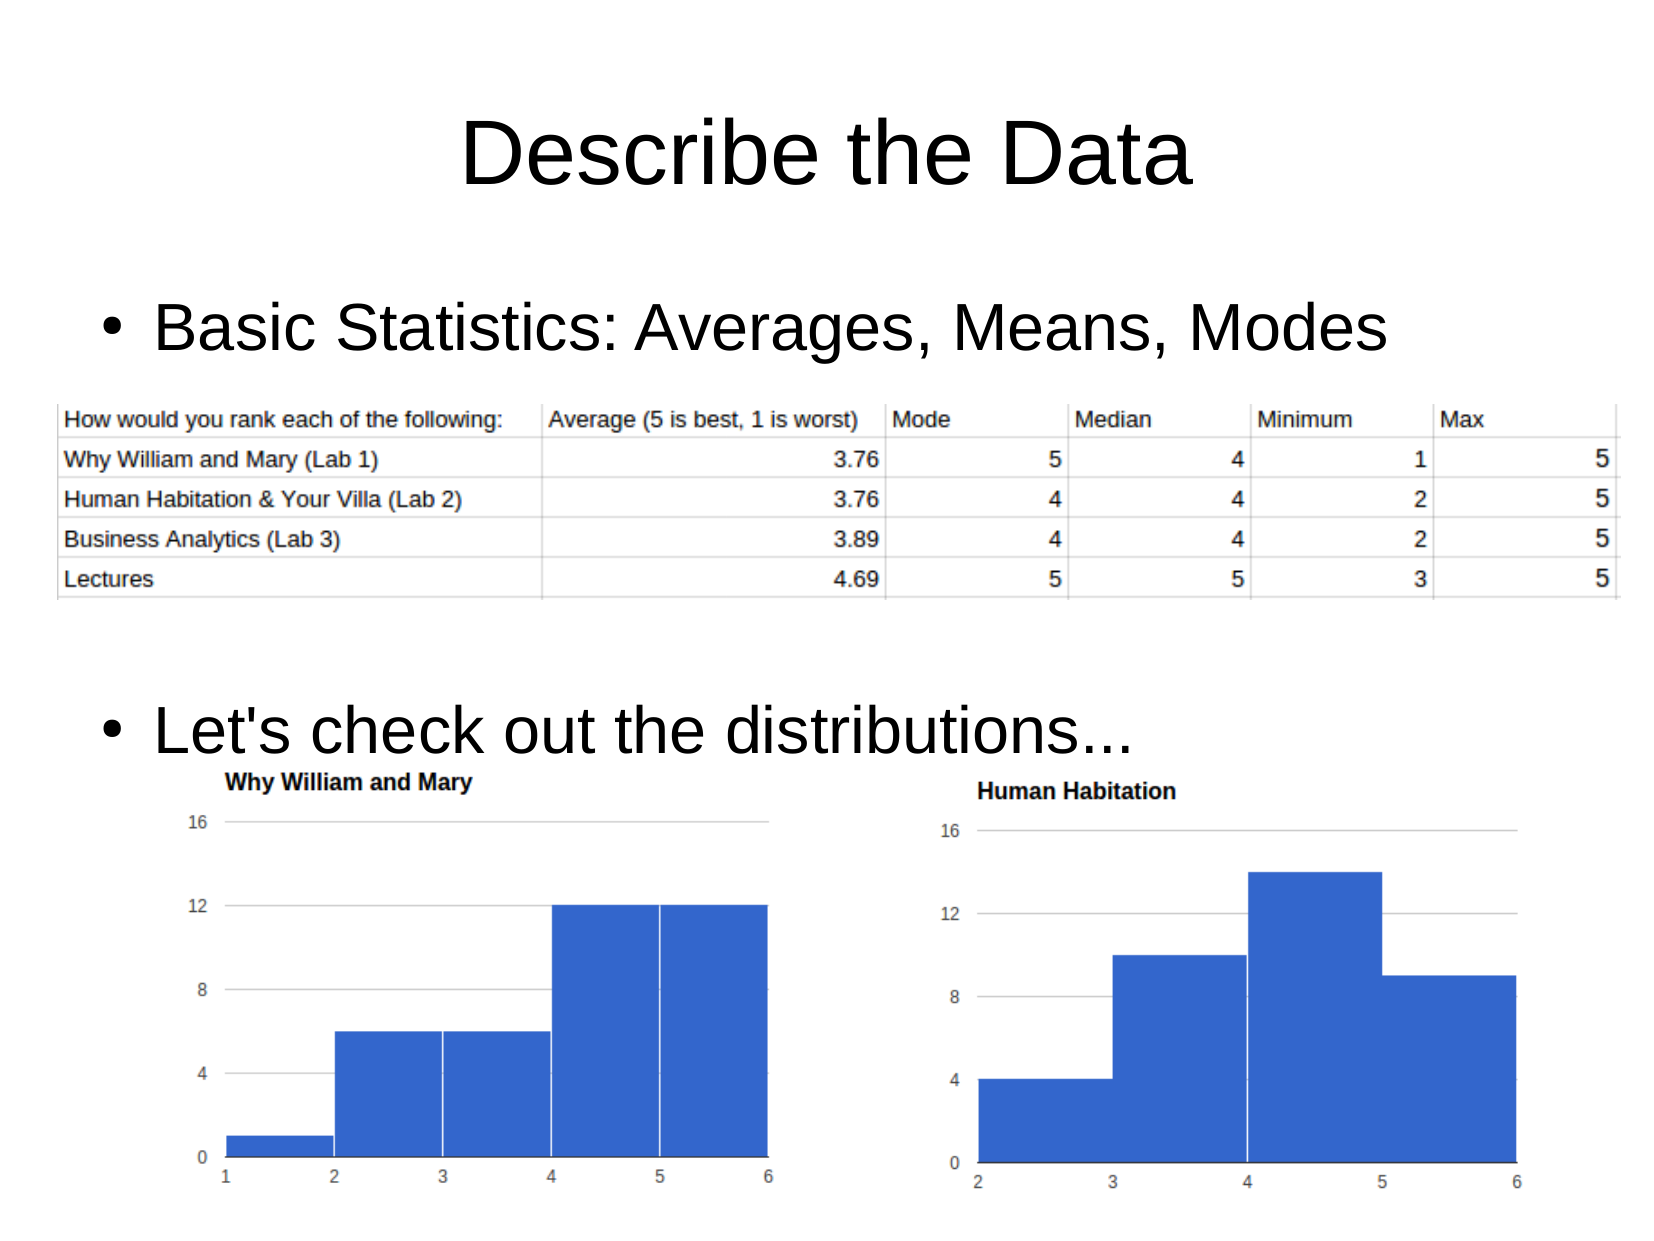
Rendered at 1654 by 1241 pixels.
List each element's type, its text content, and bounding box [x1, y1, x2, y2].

list Basic Statistics: Averages, Means, Modes Let's check out the distributions... [82, 290, 1571, 404]
list Basic Statistics: Averages, Means, Modes Let's check out the distributions... [82, 601, 1571, 1010]
title Describe the Data [82, 49, 1571, 257]
picture [922, 763, 1531, 1201]
picture [165, 764, 781, 1205]
picture [57, 404, 1621, 601]
